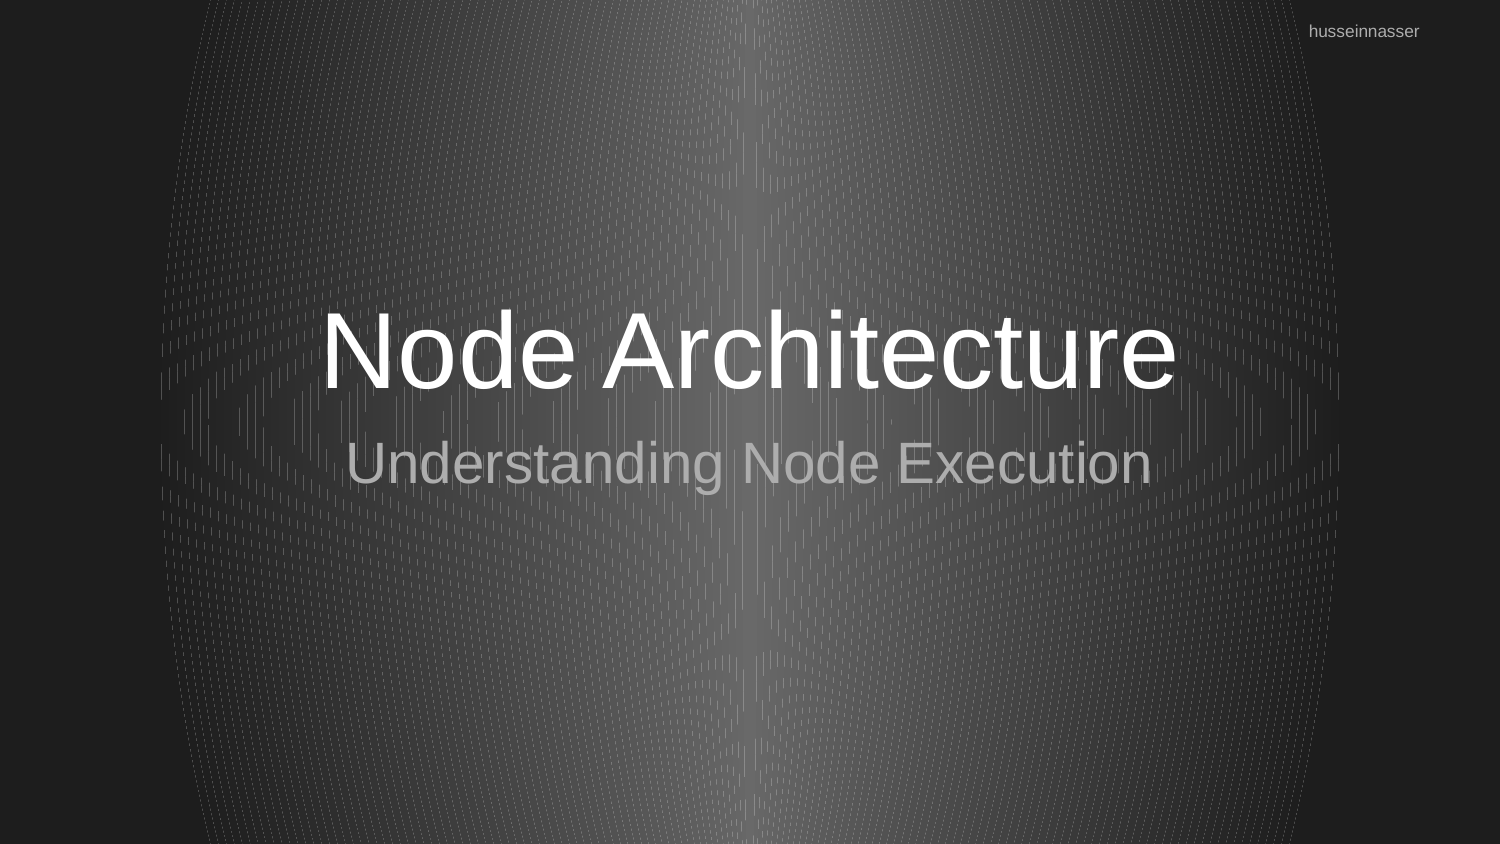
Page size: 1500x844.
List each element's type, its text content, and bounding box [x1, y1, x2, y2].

title Node Architecture [51, 90, 1449, 416]
subtitle husseinnasser [1236, 11, 1492, 53]
subtitle Understanding Node Execution [51, 416, 1449, 547]
